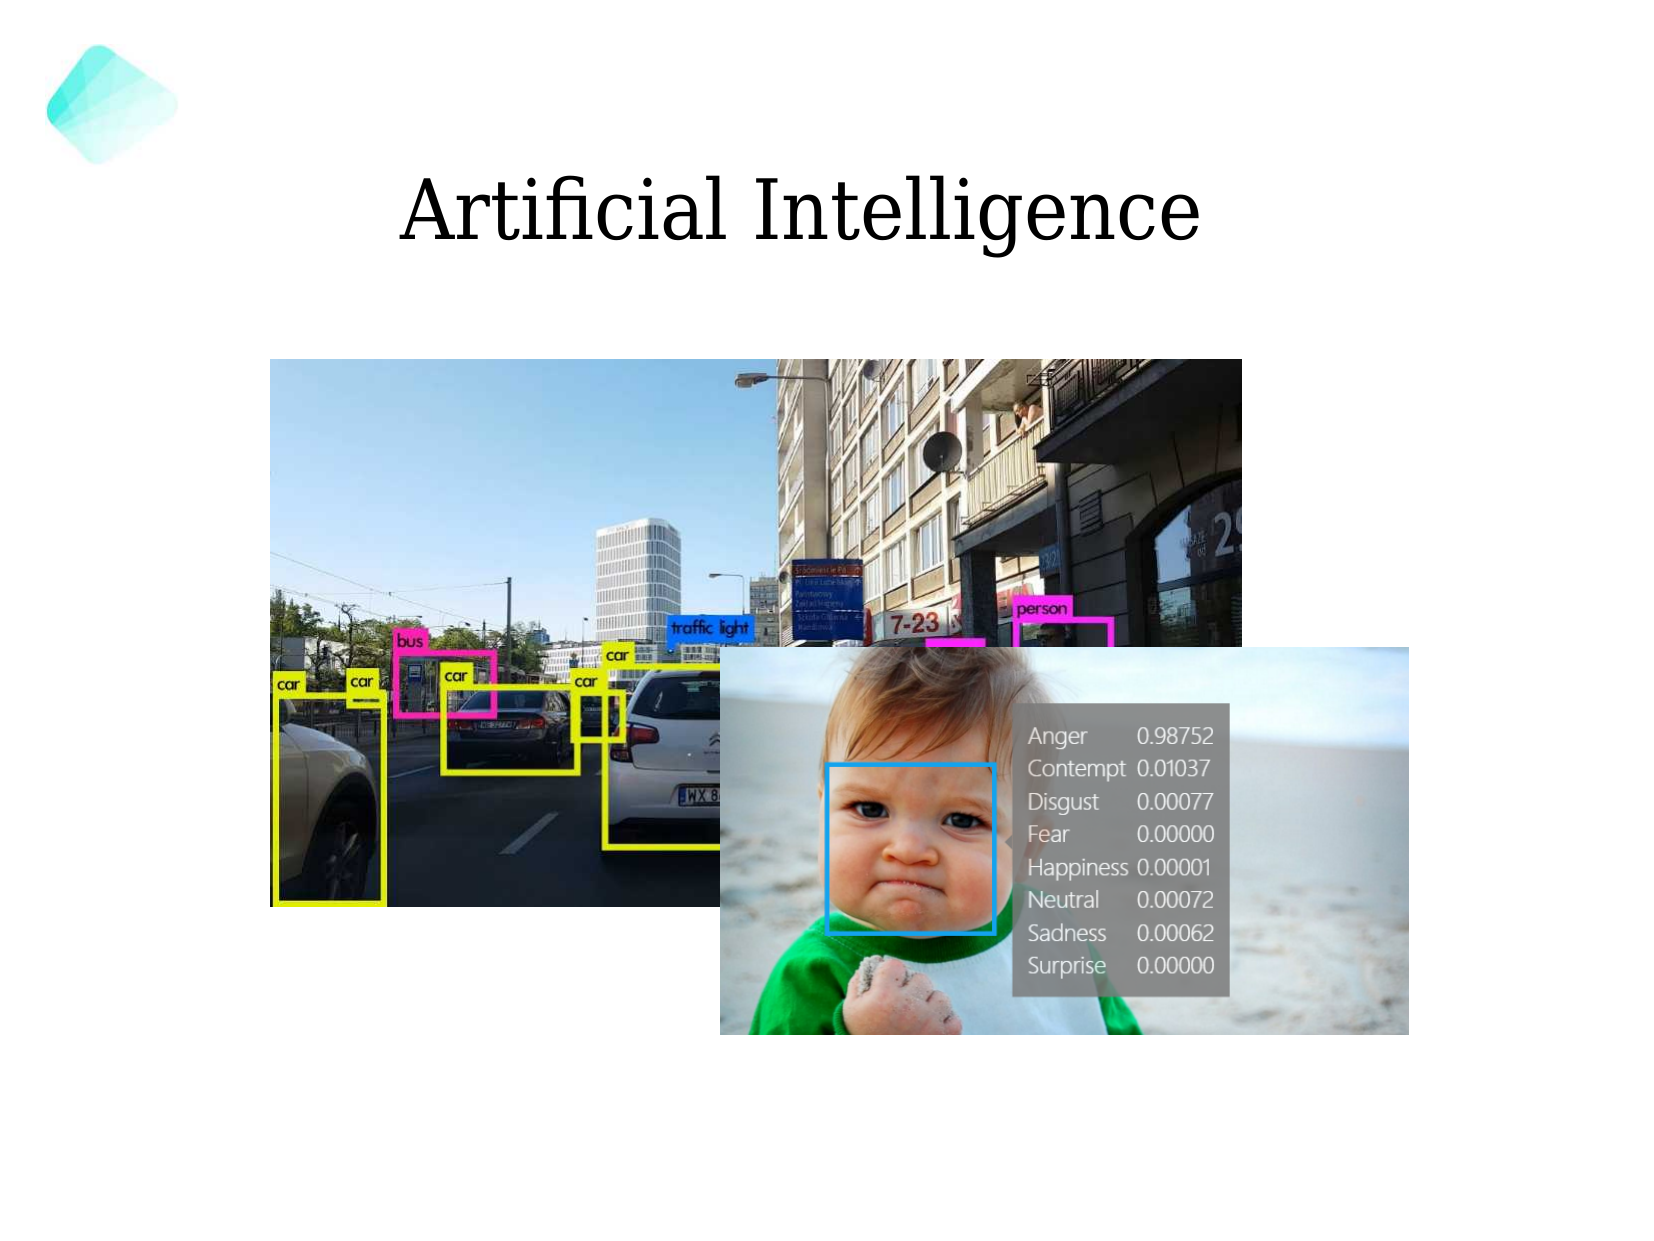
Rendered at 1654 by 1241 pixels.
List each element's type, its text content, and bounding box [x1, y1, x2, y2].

picture [45, 44, 181, 167]
picture [270, 359, 1409, 1036]
text_box Artificial Intelligence [385, 155, 1231, 359]
